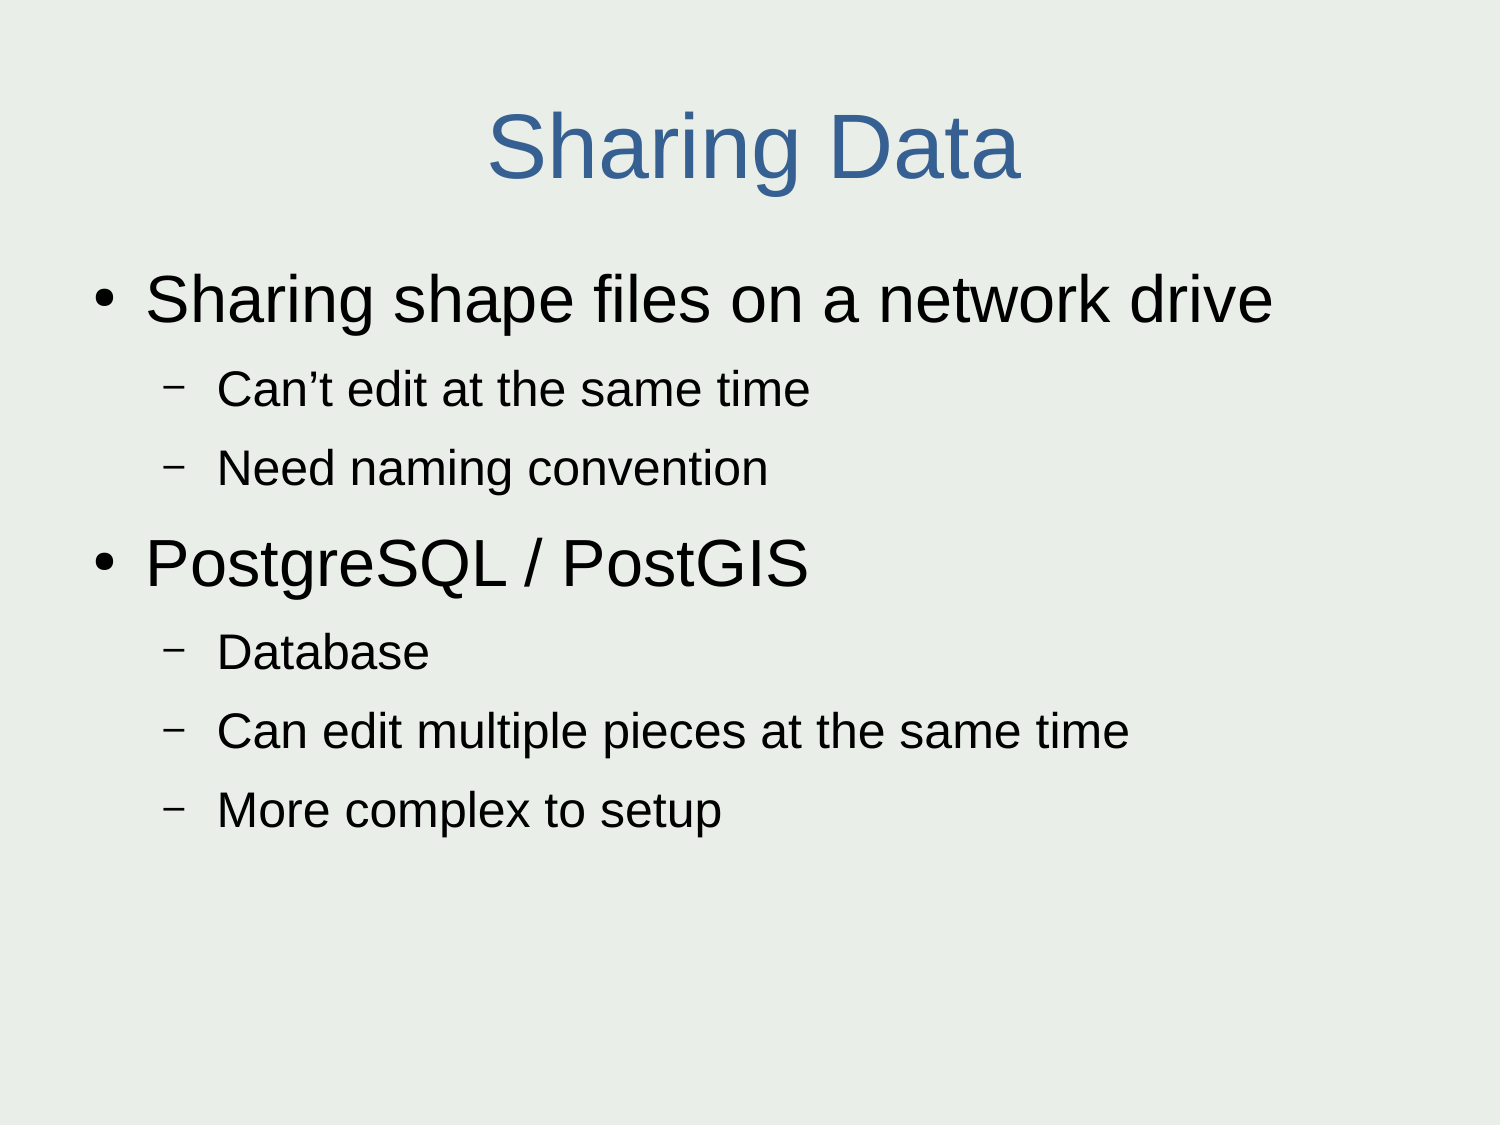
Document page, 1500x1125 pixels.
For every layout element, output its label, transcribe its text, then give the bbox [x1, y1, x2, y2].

title Sharing Data [79, 92, 1430, 201]
list Sharing shape files on a network drive Can’t edit at the same time Need naming convention PostgreSQL / PostGIS Database Can edit multiple pieces at the same time More complex to setup [75, 262, 1425, 1005]
